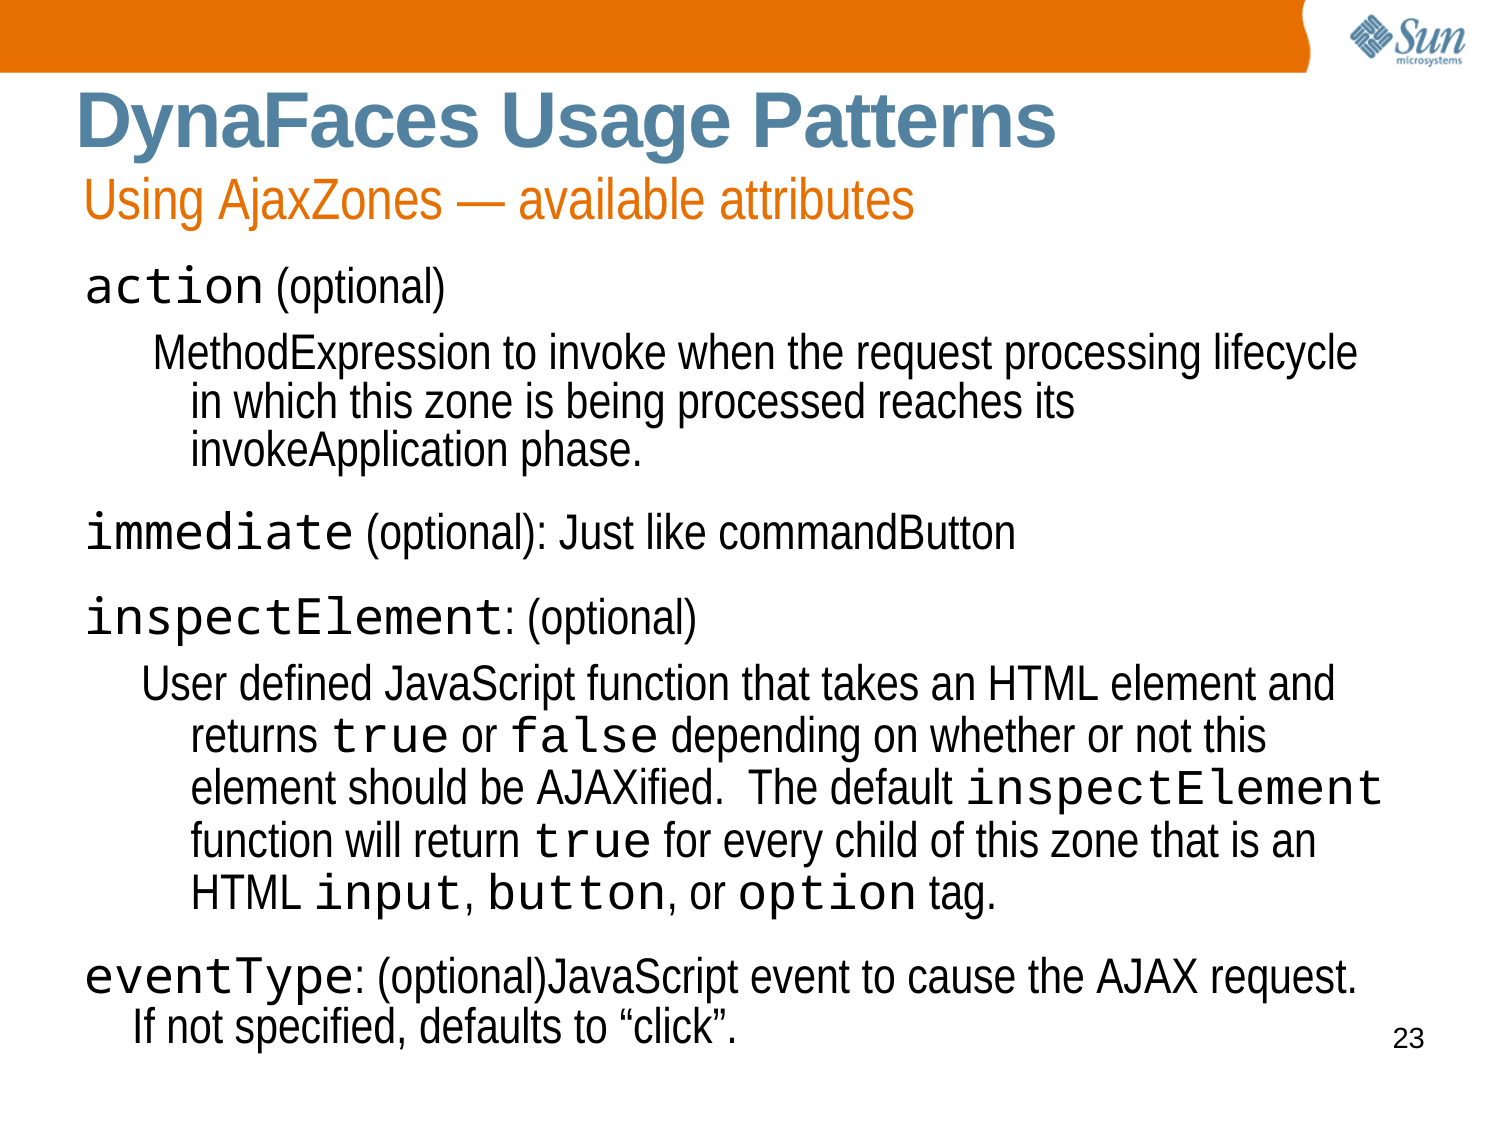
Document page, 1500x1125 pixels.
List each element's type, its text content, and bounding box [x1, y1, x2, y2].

title DynaFaces Usage Patterns [75, 83, 1437, 188]
picture [0, 0, 1500, 75]
list action (optional) MethodExpression to invoke when the request processing lifecycle in which this zone is being processed reaches its invokeApplication phase. immediate (optional): Just like commandButton inspectElement: (optional) User defined JavaScript function that takes an HTML element and returns true or false depending on whether or not this element should be AJAXified. The default inspectElement function will return true for every child of this zone that is an HTML input, button, or option tag. eventType: (optional)JavaScript event to cause the AJAX request. If not specified, defaults to “click”. [64, 257, 1402, 1088]
text_box Using AjaxZones — available attributes [83, 174, 1351, 242]
